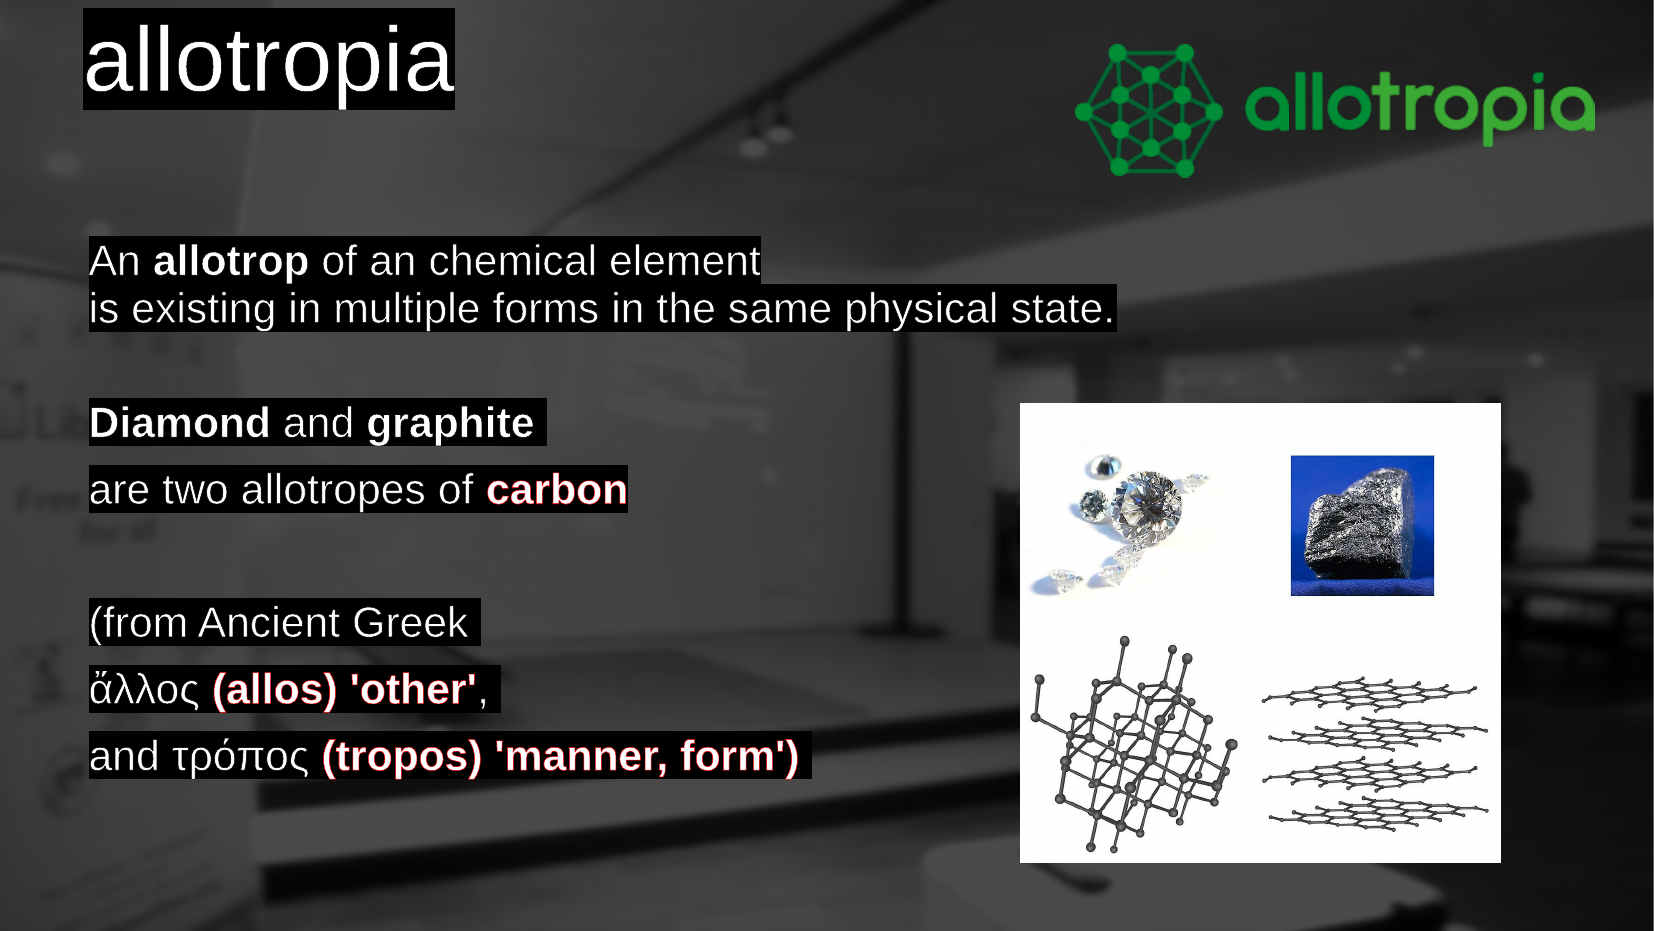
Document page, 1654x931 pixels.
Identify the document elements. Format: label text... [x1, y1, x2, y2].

title allotropia [82, 0, 1235, 133]
list An allotrop of an chemical element is existing in multiple forms in the same physical state. Diamond and graphite are two allotropes of carbon (from Ancient Greek ἄλλος (allos) 'other', and τρόπος (tropos) 'manner, form') [88, 236, 1538, 901]
picture [0, 0, 1654, 931]
